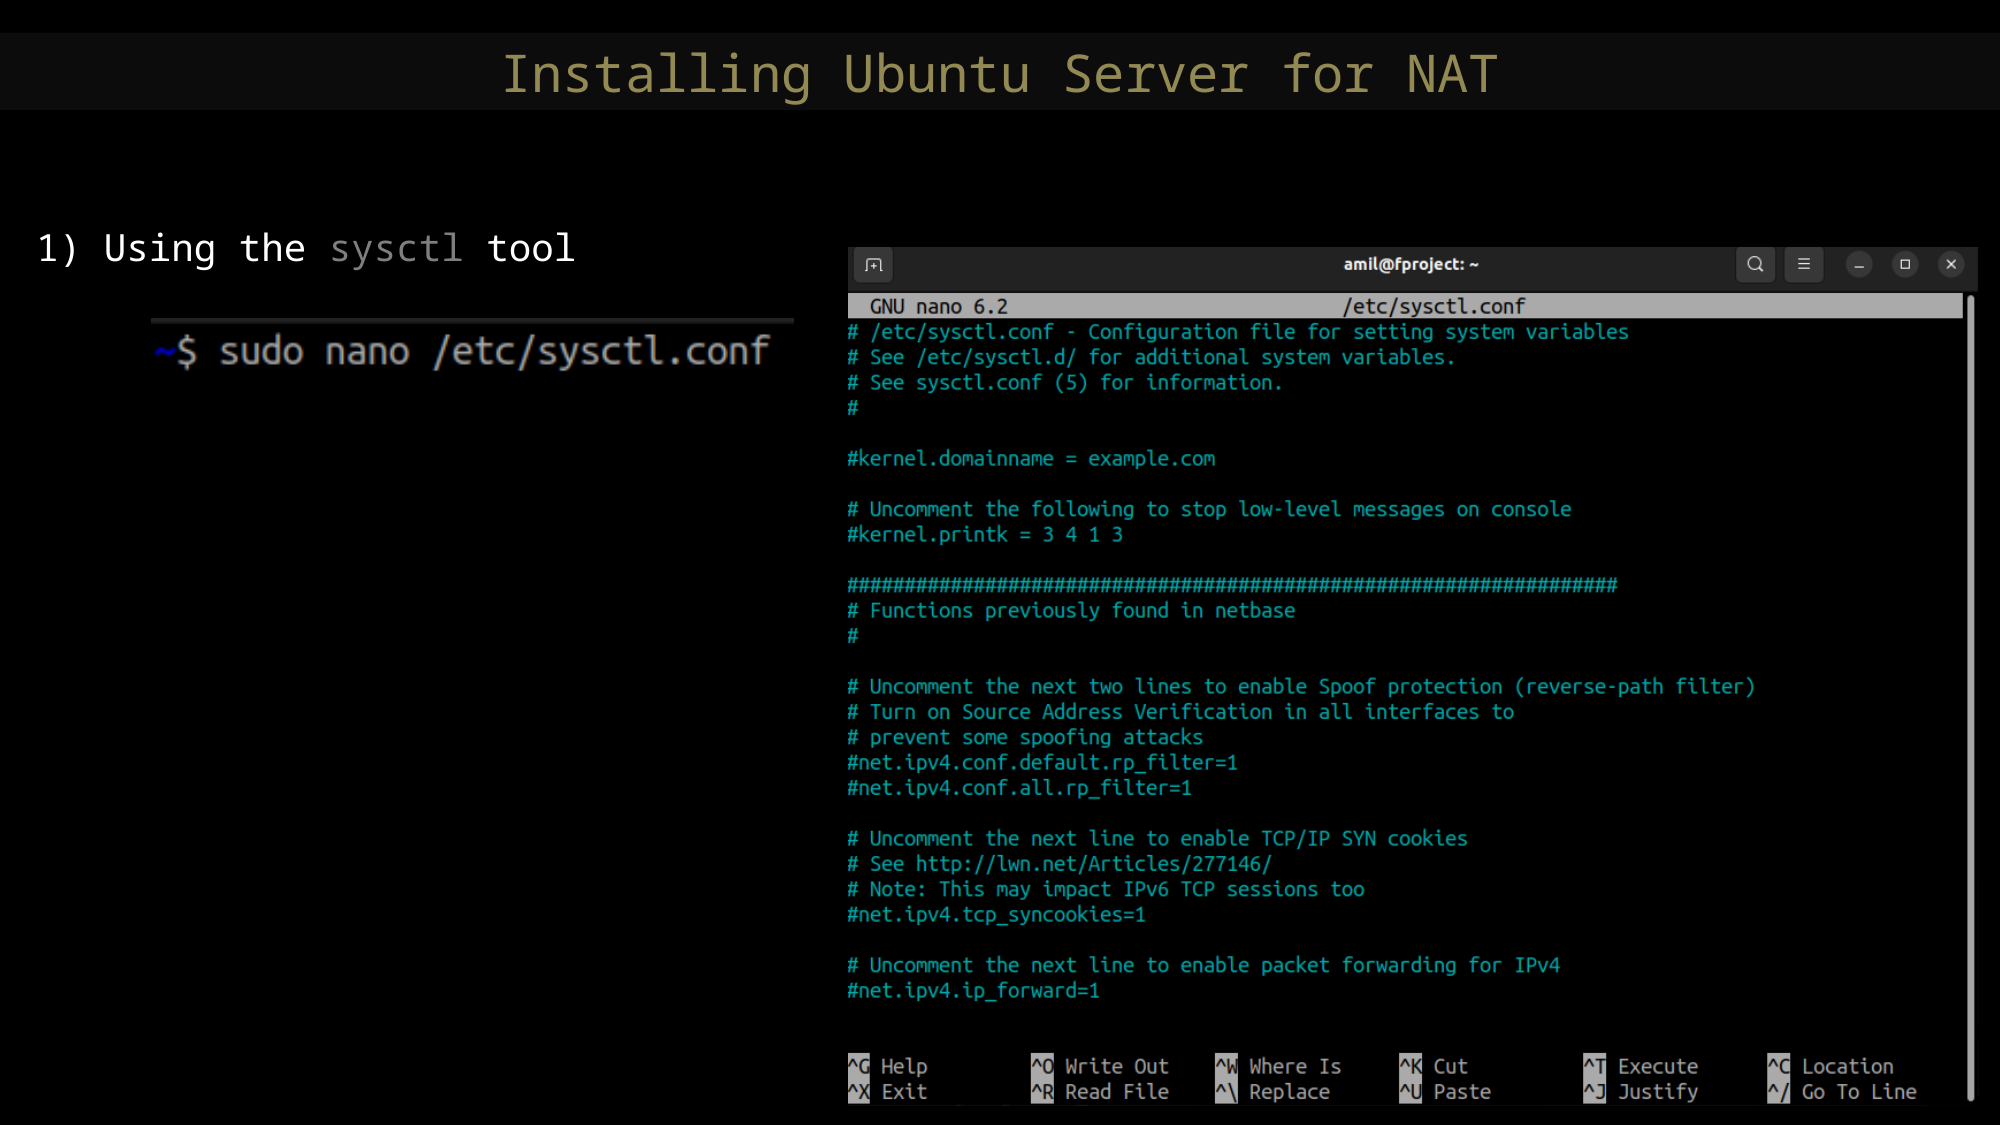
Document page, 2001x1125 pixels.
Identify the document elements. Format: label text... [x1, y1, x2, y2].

text_box 1) Using the sysctl tool [21, 216, 655, 278]
picture [151, 318, 794, 384]
picture [848, 247, 1979, 1106]
text_box Installing Ubuntu Server for NAT [0, 32, 2000, 111]
